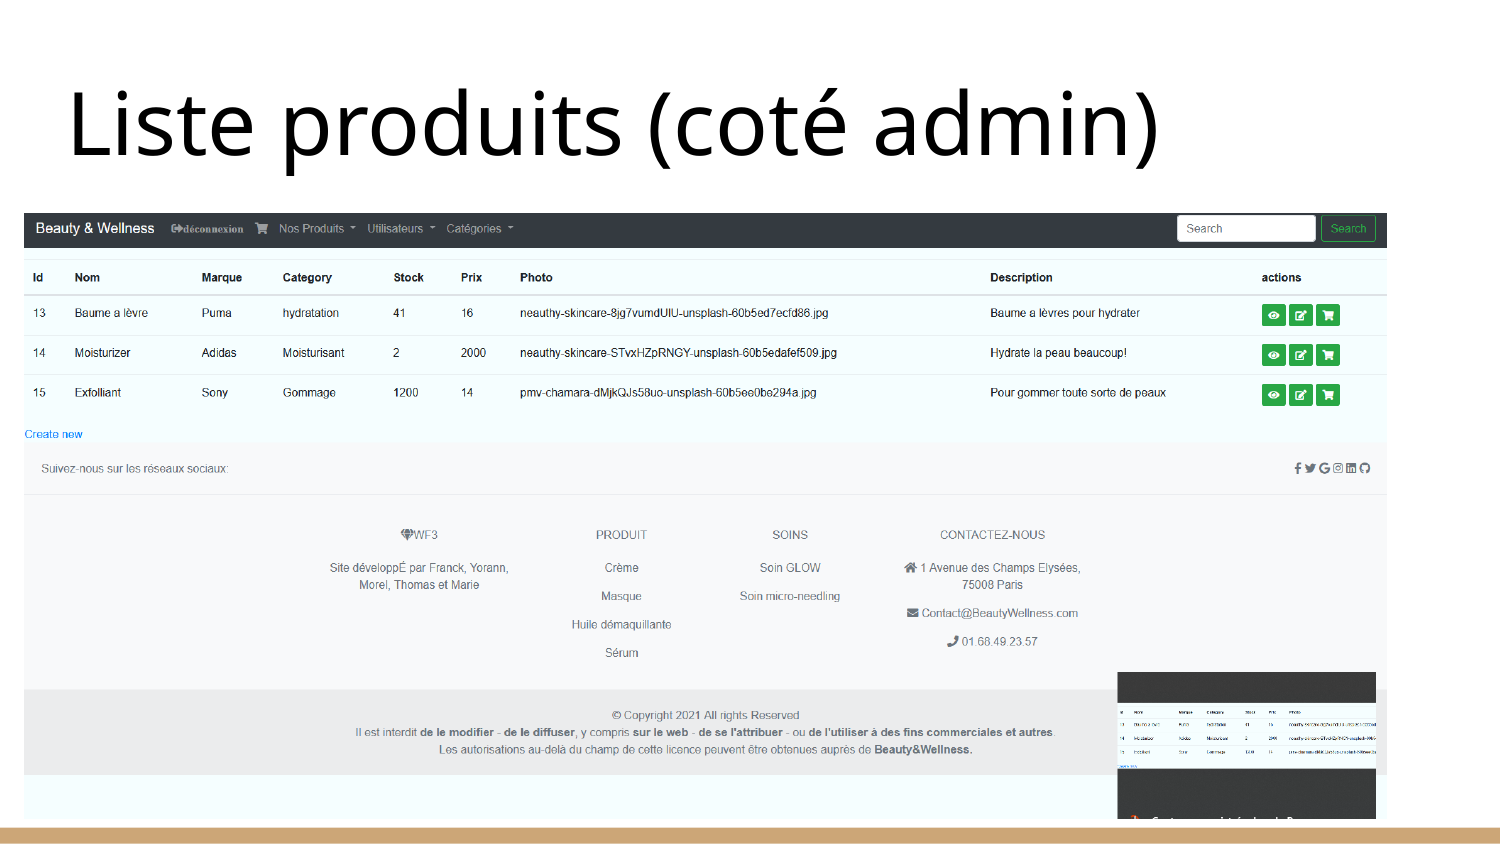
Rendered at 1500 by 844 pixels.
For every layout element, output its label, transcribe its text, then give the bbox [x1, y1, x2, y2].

picture [24, 213, 1387, 819]
title Liste produits (coté admin) [51, 51, 1449, 189]
